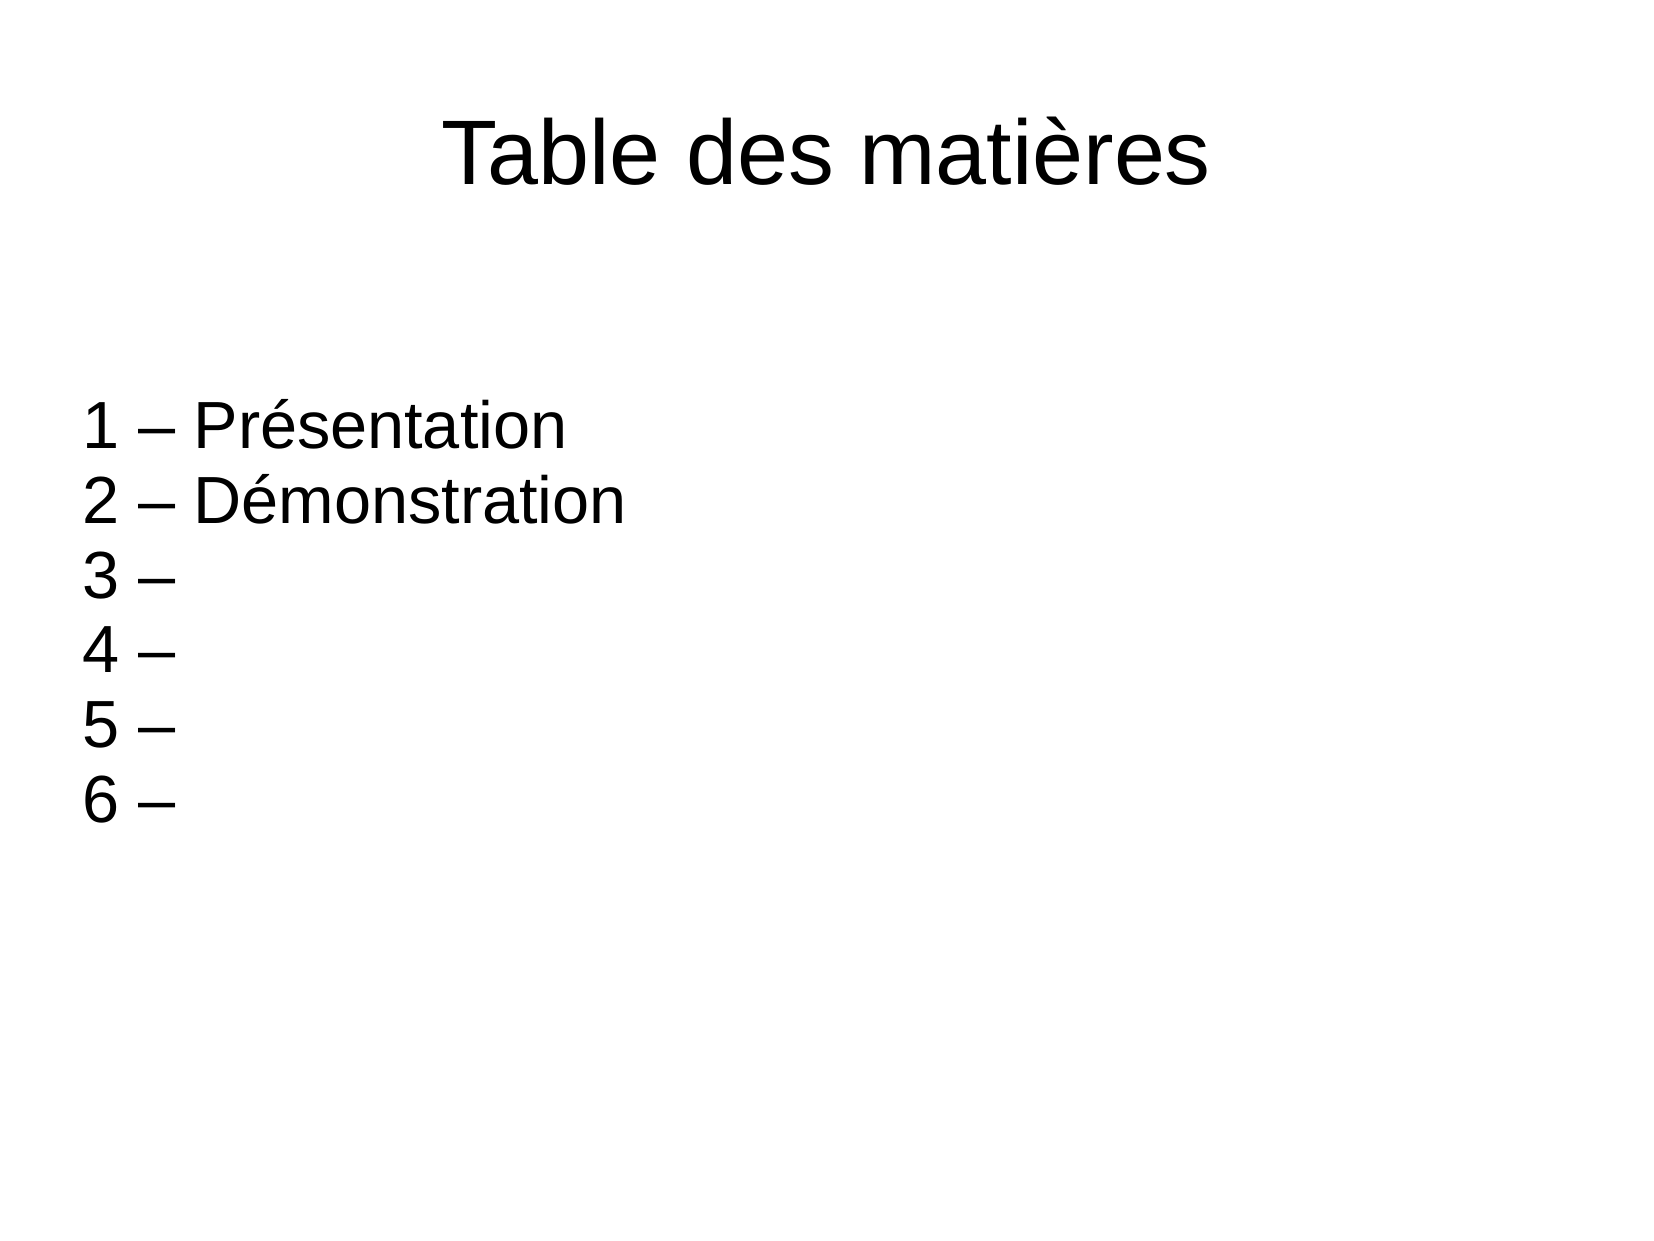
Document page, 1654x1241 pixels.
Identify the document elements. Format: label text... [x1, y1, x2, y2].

subtitle 1 – Présentation 2 – Démonstration 3 – 4 – 5 – 6 – [82, 290, 1571, 1010]
title Table des matières [82, 49, 1571, 257]
